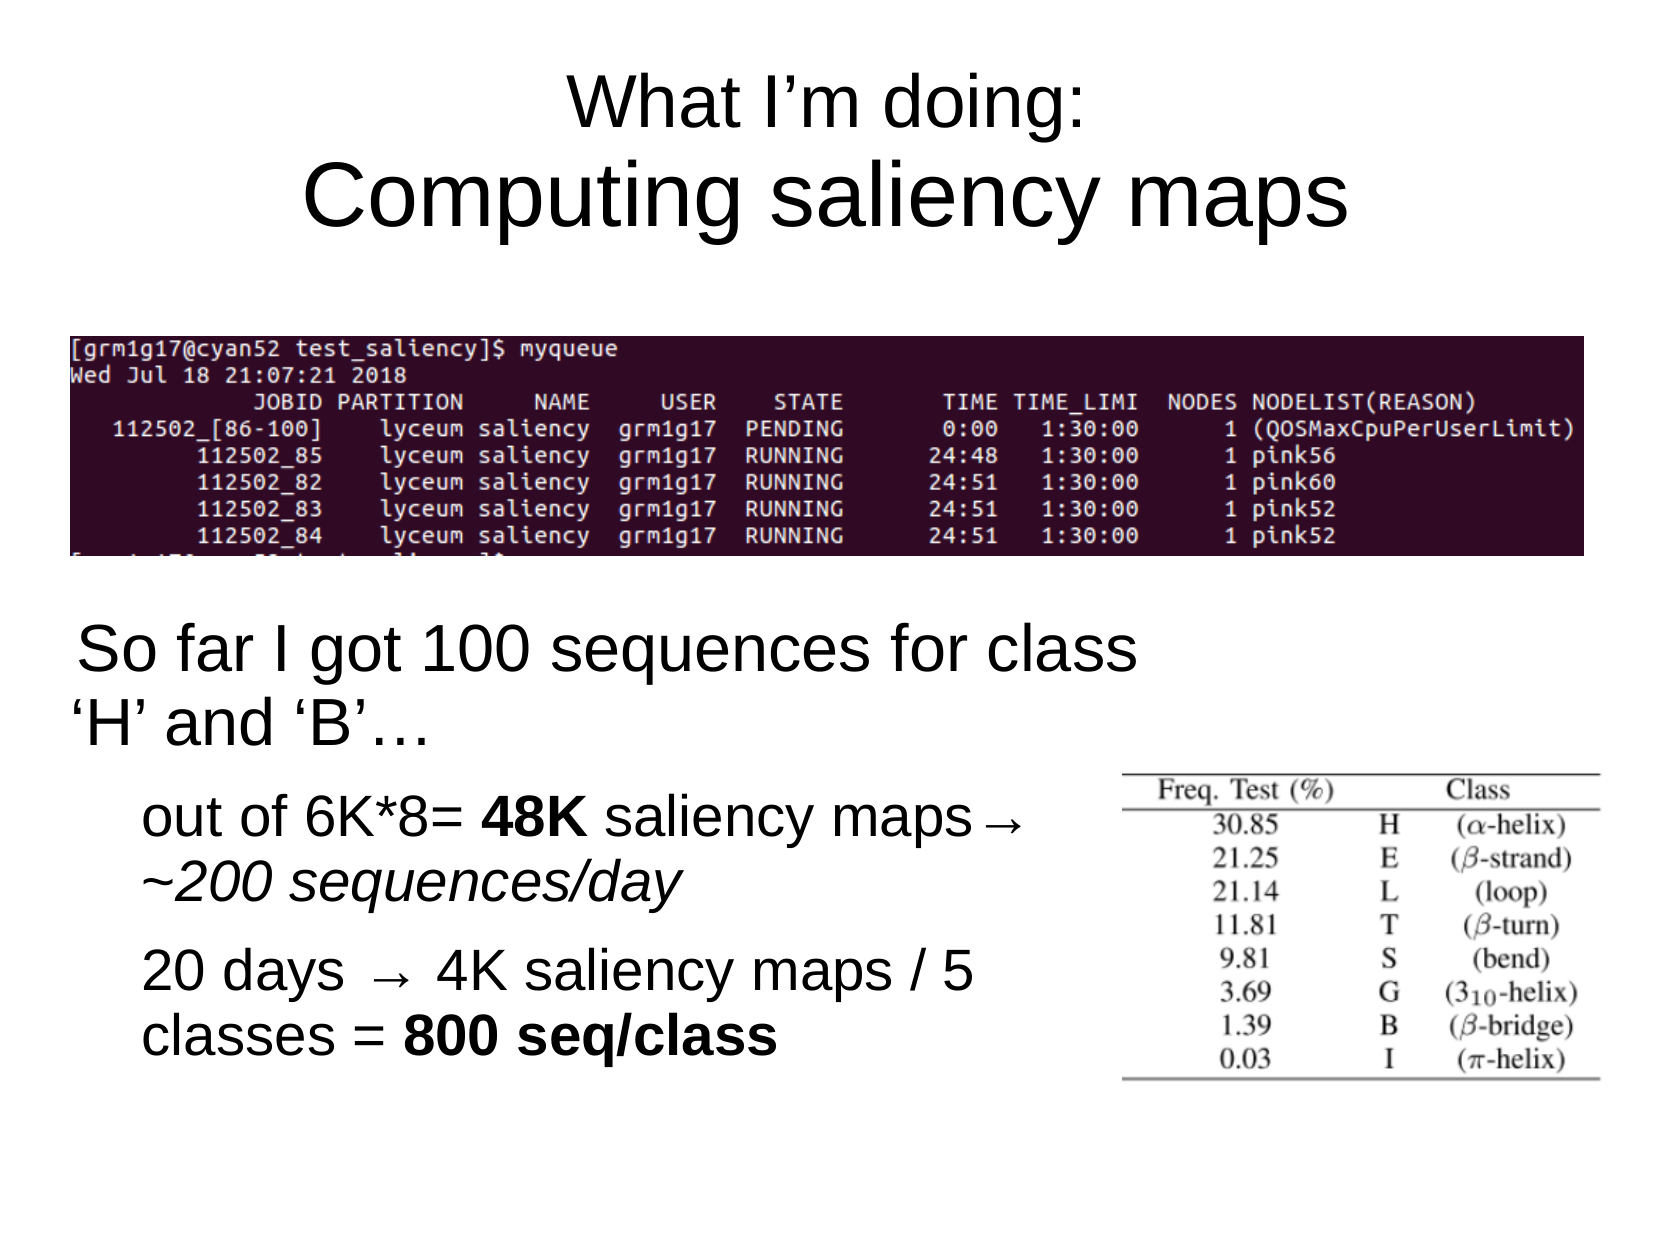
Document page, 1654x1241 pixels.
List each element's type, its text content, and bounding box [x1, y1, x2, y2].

picture [70, 336, 1584, 556]
picture [1122, 771, 1619, 1087]
title What I’m doing: Computing saliency maps [82, 49, 1571, 257]
list So far I got 100 sequences for class ‘H’ and ‘B’… out of 6K*8= 48K saliency maps→ ~200 sequences/day 20 days → 4K saliency maps / 5 classes = 800 seq/class [0, 610, 1146, 1131]
